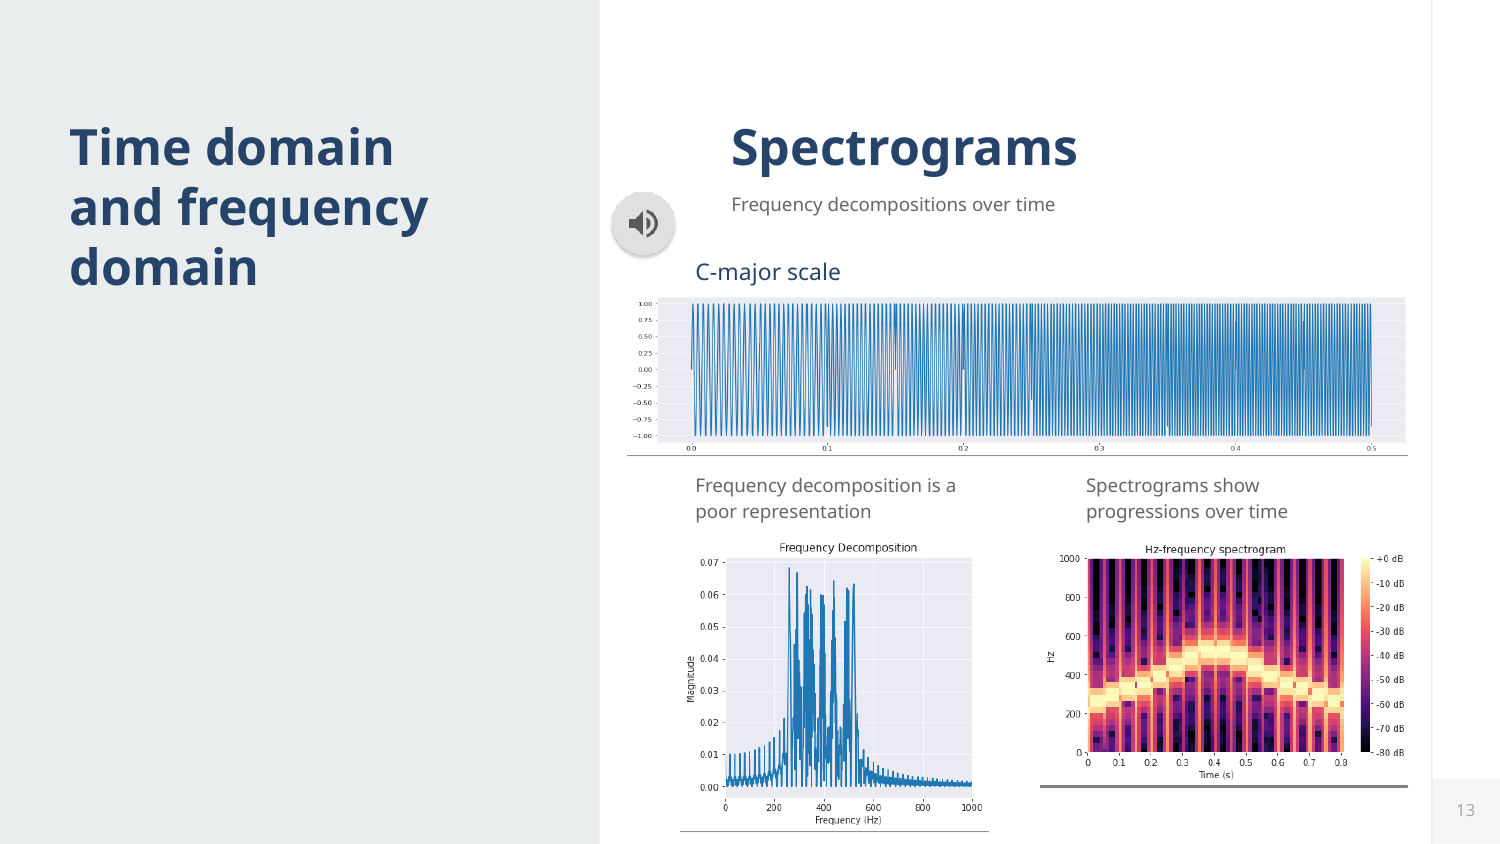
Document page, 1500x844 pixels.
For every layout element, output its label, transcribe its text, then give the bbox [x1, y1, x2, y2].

picture [1040, 538, 1410, 785]
subtitle C-major scale [680, 238, 1071, 294]
list Frequency decomposition is a poor representation [680, 455, 989, 536]
list Spectrograms show progressions over time [1070, 455, 1379, 538]
list Frequency decompositions over time [716, 194, 1313, 256]
picture [605, 185, 681, 261]
picture [627, 293, 1410, 455]
title Spectrograms [716, 99, 1366, 194]
picture [680, 536, 989, 831]
title Time domain and frequency domain [54, 99, 491, 703]
slide_number <number> [1400, 779, 1491, 844]
